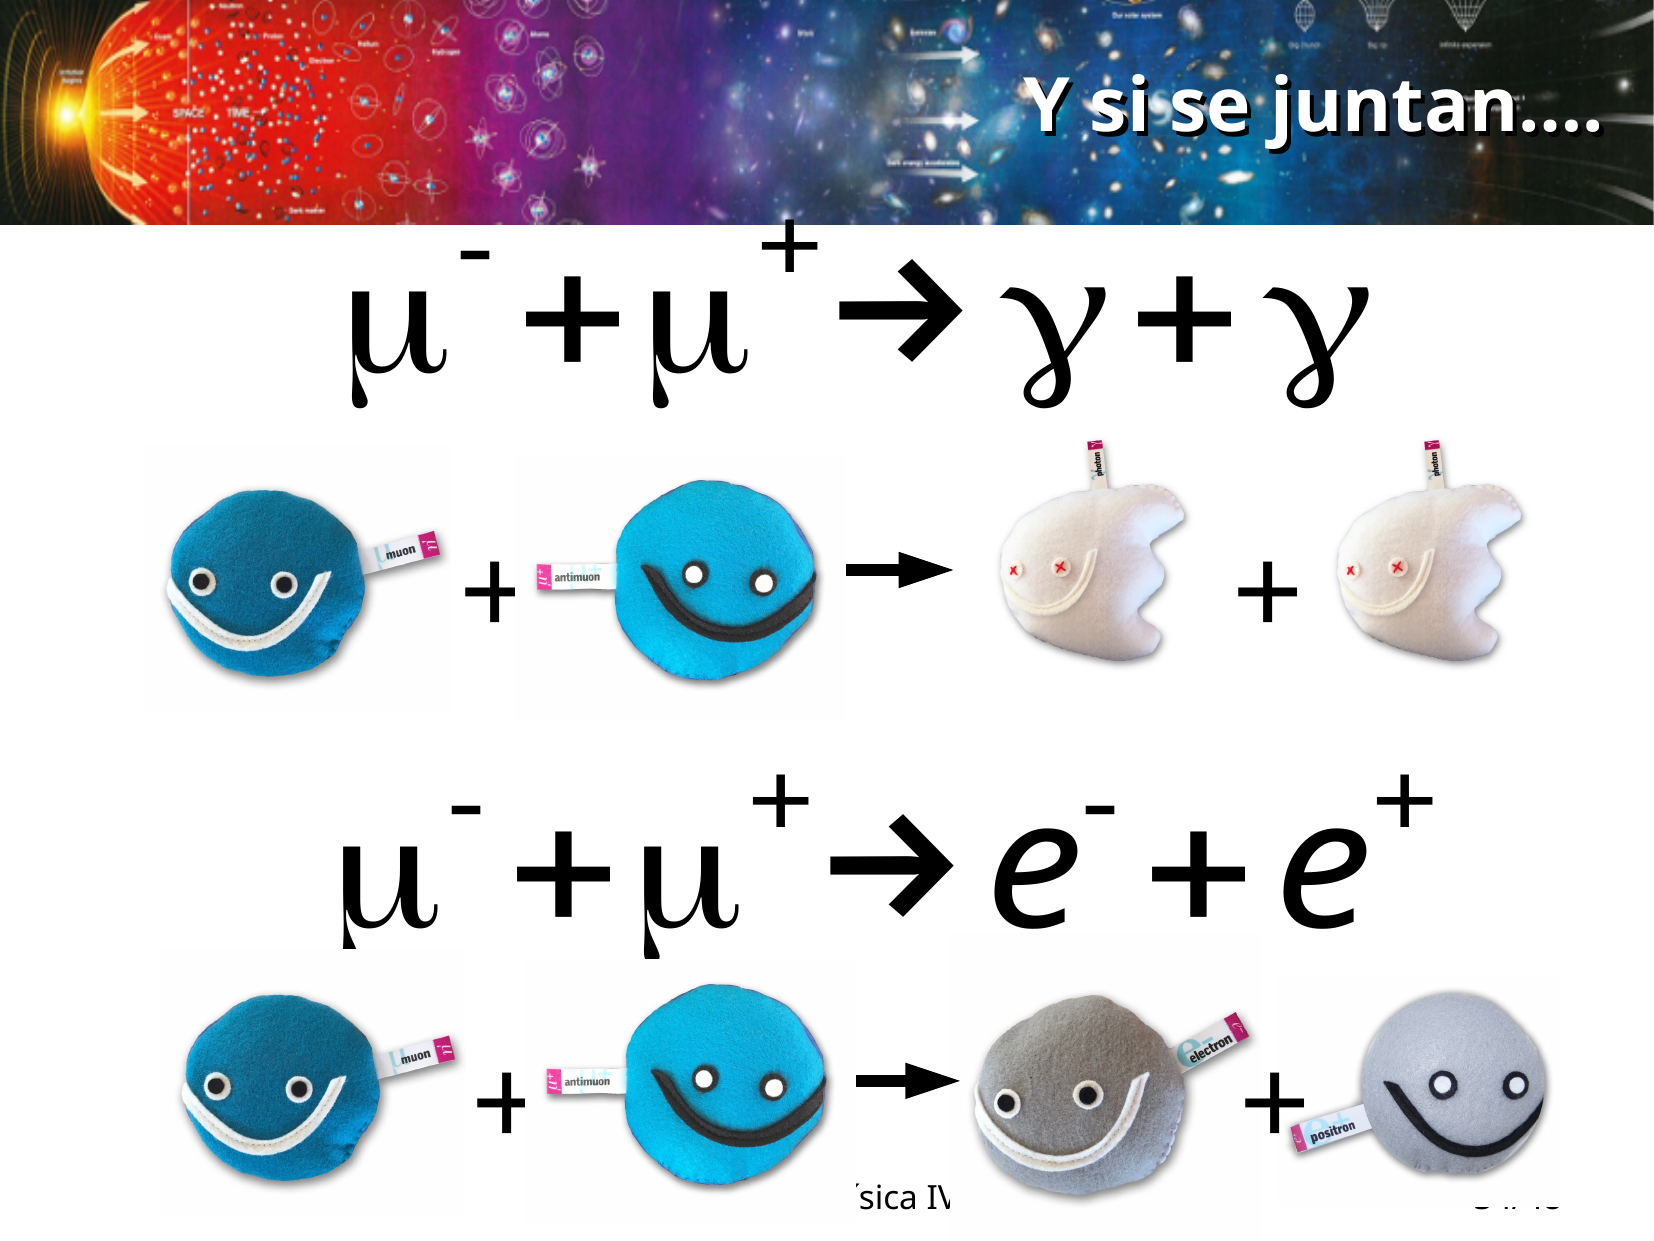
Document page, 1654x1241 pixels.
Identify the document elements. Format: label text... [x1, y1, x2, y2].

picture [968, 434, 1224, 691]
chart [313, 733, 1441, 976]
chart [323, 178, 1396, 421]
title Y si se juntan…. [45, 15, 1606, 191]
picture [1305, 434, 1561, 691]
text_box + [1218, 495, 1305, 662]
picture [159, 949, 466, 1216]
text_box + [451, 495, 515, 662]
text_box + [466, 1005, 525, 1173]
picture [525, 959, 856, 1225]
picture [1275, 974, 1561, 1207]
picture [0, 0, 1654, 225]
picture [144, 444, 451, 711]
text_box + [1224, 1005, 1313, 1173]
picture [515, 455, 846, 721]
picture [950, 976, 1261, 1241]
